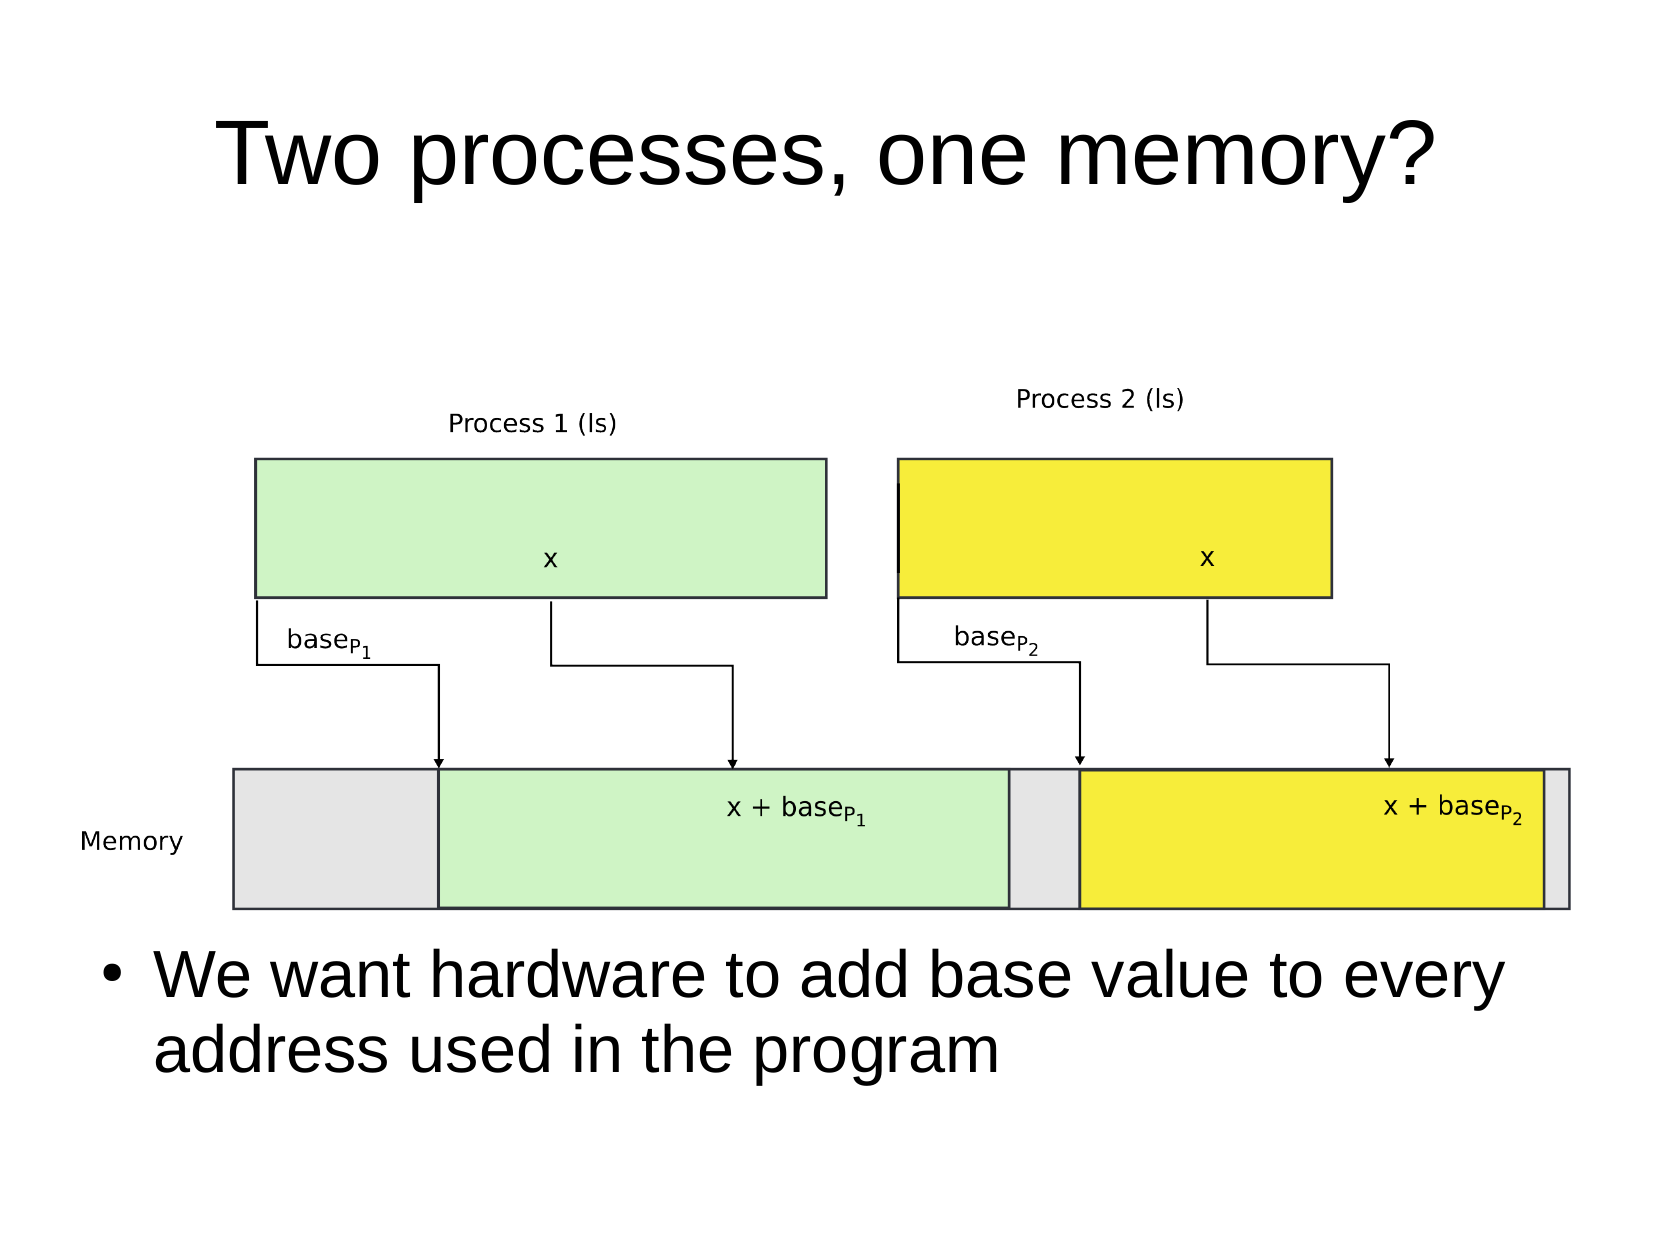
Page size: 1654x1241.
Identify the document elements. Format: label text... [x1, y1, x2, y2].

picture [82, 388, 1571, 911]
list We want hardware to add base value to every address used in the program [82, 937, 1571, 1163]
title Two processes, one memory? [82, 49, 1571, 257]
